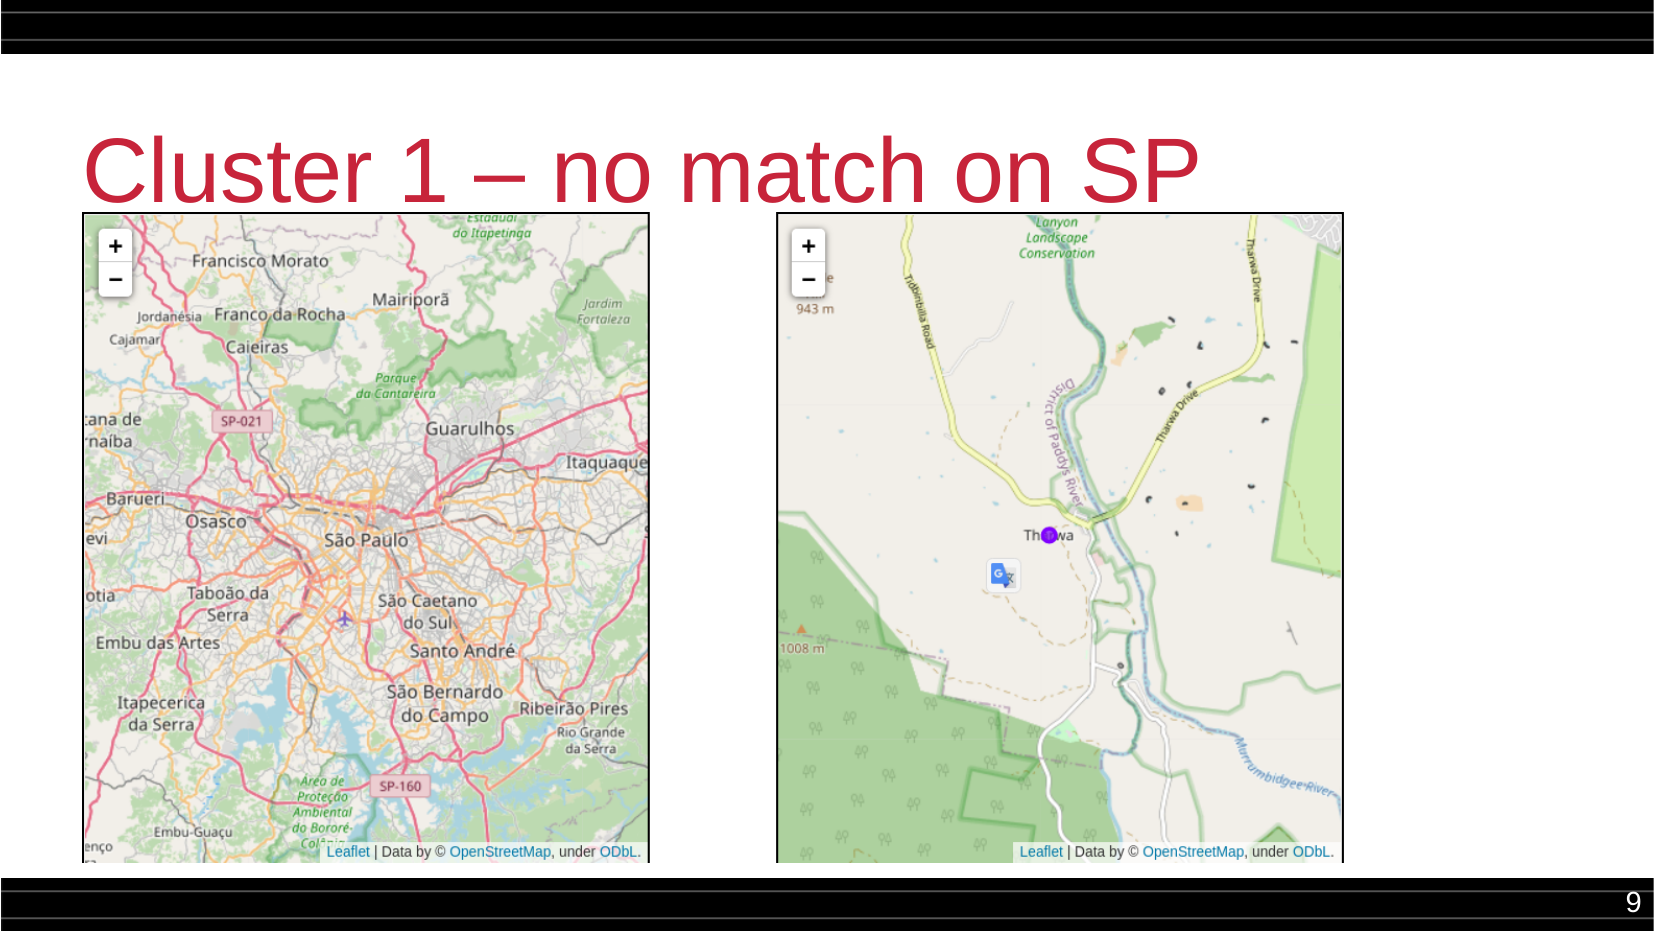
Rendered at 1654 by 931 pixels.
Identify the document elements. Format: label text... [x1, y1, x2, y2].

picture [1, 878, 1654, 931]
picture [82, 212, 1345, 863]
title Cluster 1 – no match on SP [82, 92, 1571, 249]
picture [1, 0, 1654, 54]
